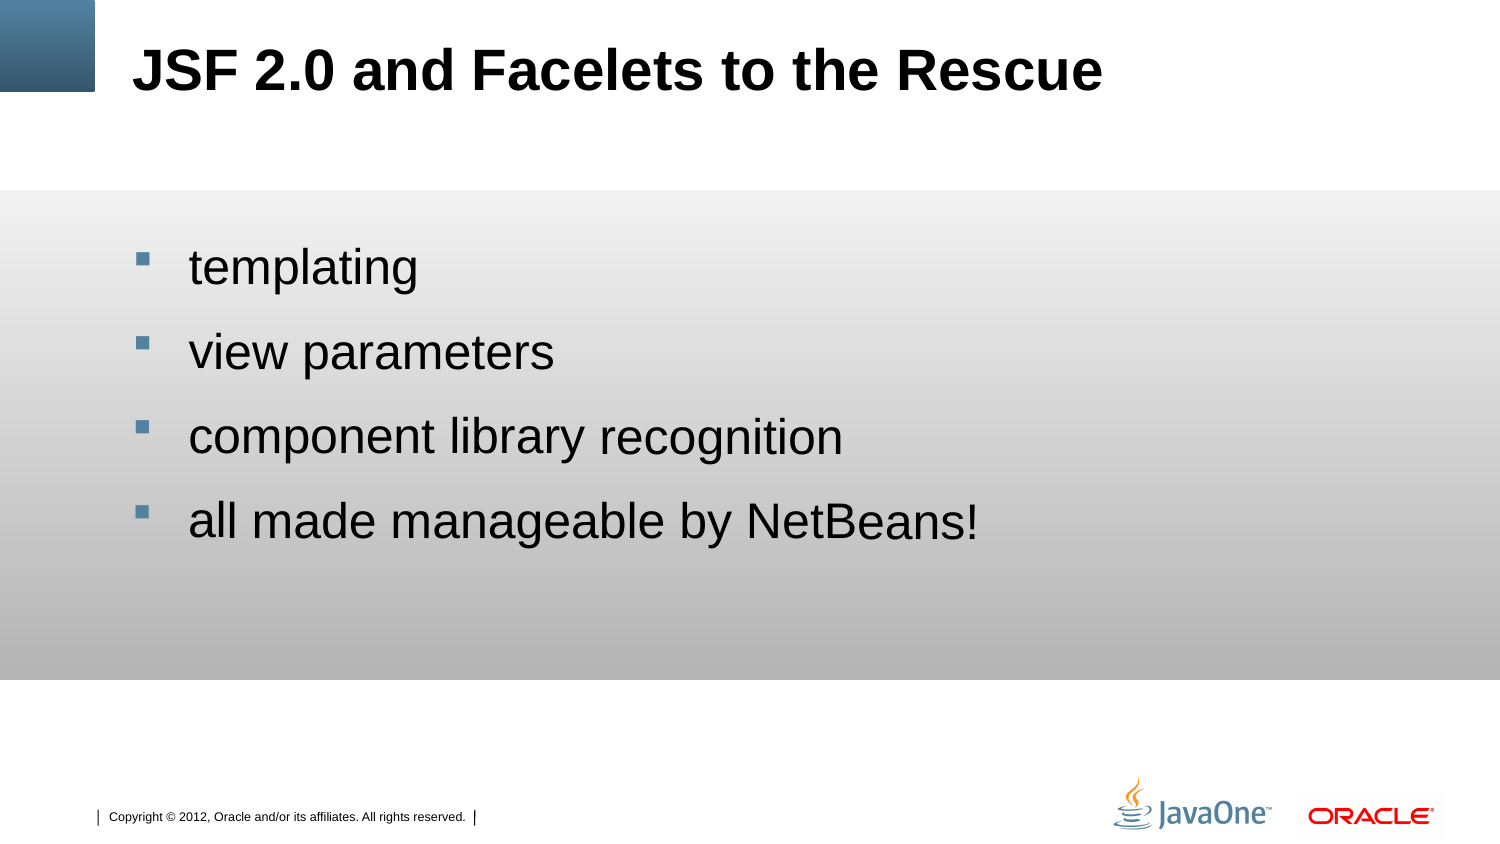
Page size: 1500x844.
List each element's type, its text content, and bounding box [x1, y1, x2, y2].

list templating view parameters component library recognition all made manageable by NetBeans! [131, 222, 1408, 654]
picture [1293, 792, 1445, 840]
picture [1097, 761, 1288, 844]
title JSF 2.0 and Facelets to the Rescue [132, 40, 1407, 166]
